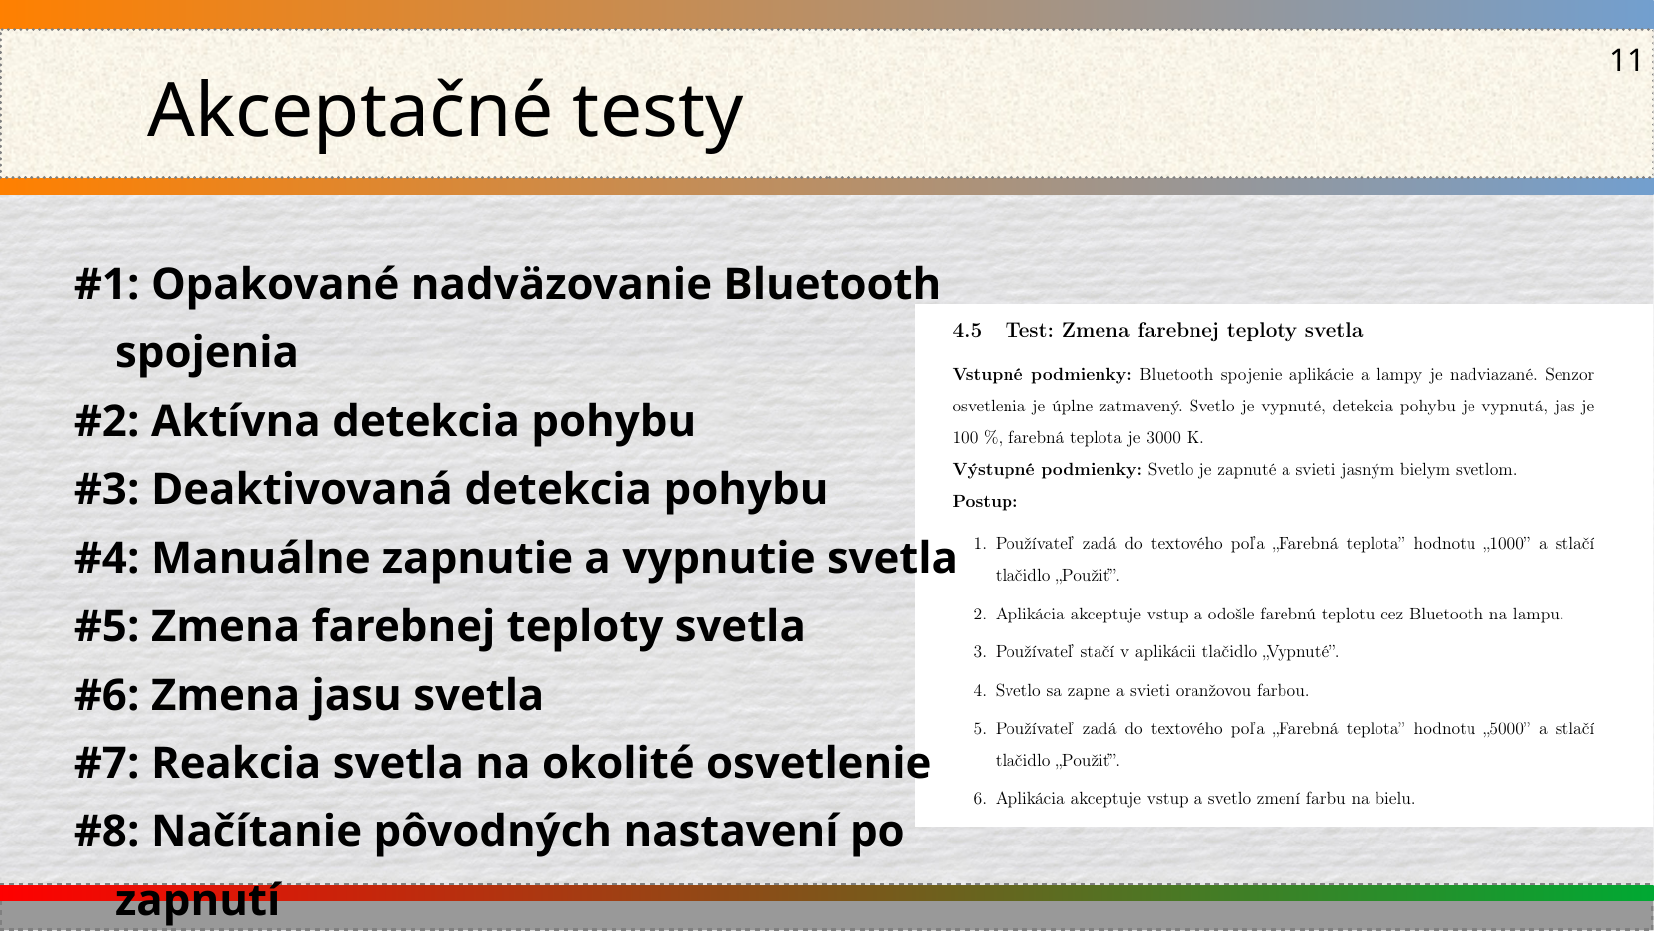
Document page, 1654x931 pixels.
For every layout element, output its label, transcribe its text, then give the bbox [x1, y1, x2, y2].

text_box Opakované nadväzovanie Bluetooth spojenia Aktívna detekcia pohybu Deaktivovaná detekcia pohybu Manuálne zapnutie a vypnutie svetla Zmena farebnej teploty svetla Zmena jasu svetla Reakcia svetla na okolité osvetlenie Načítanie pôvodných nastavení po zapnutí [59, 236, 1034, 827]
title Akceptačné testy [147, 29, 1270, 185]
picture [0, 195, 1654, 885]
text_box [0, 0, 1654, 195]
text_box <číslo> [1594, 31, 1654, 91]
text_box [0, 885, 1654, 931]
